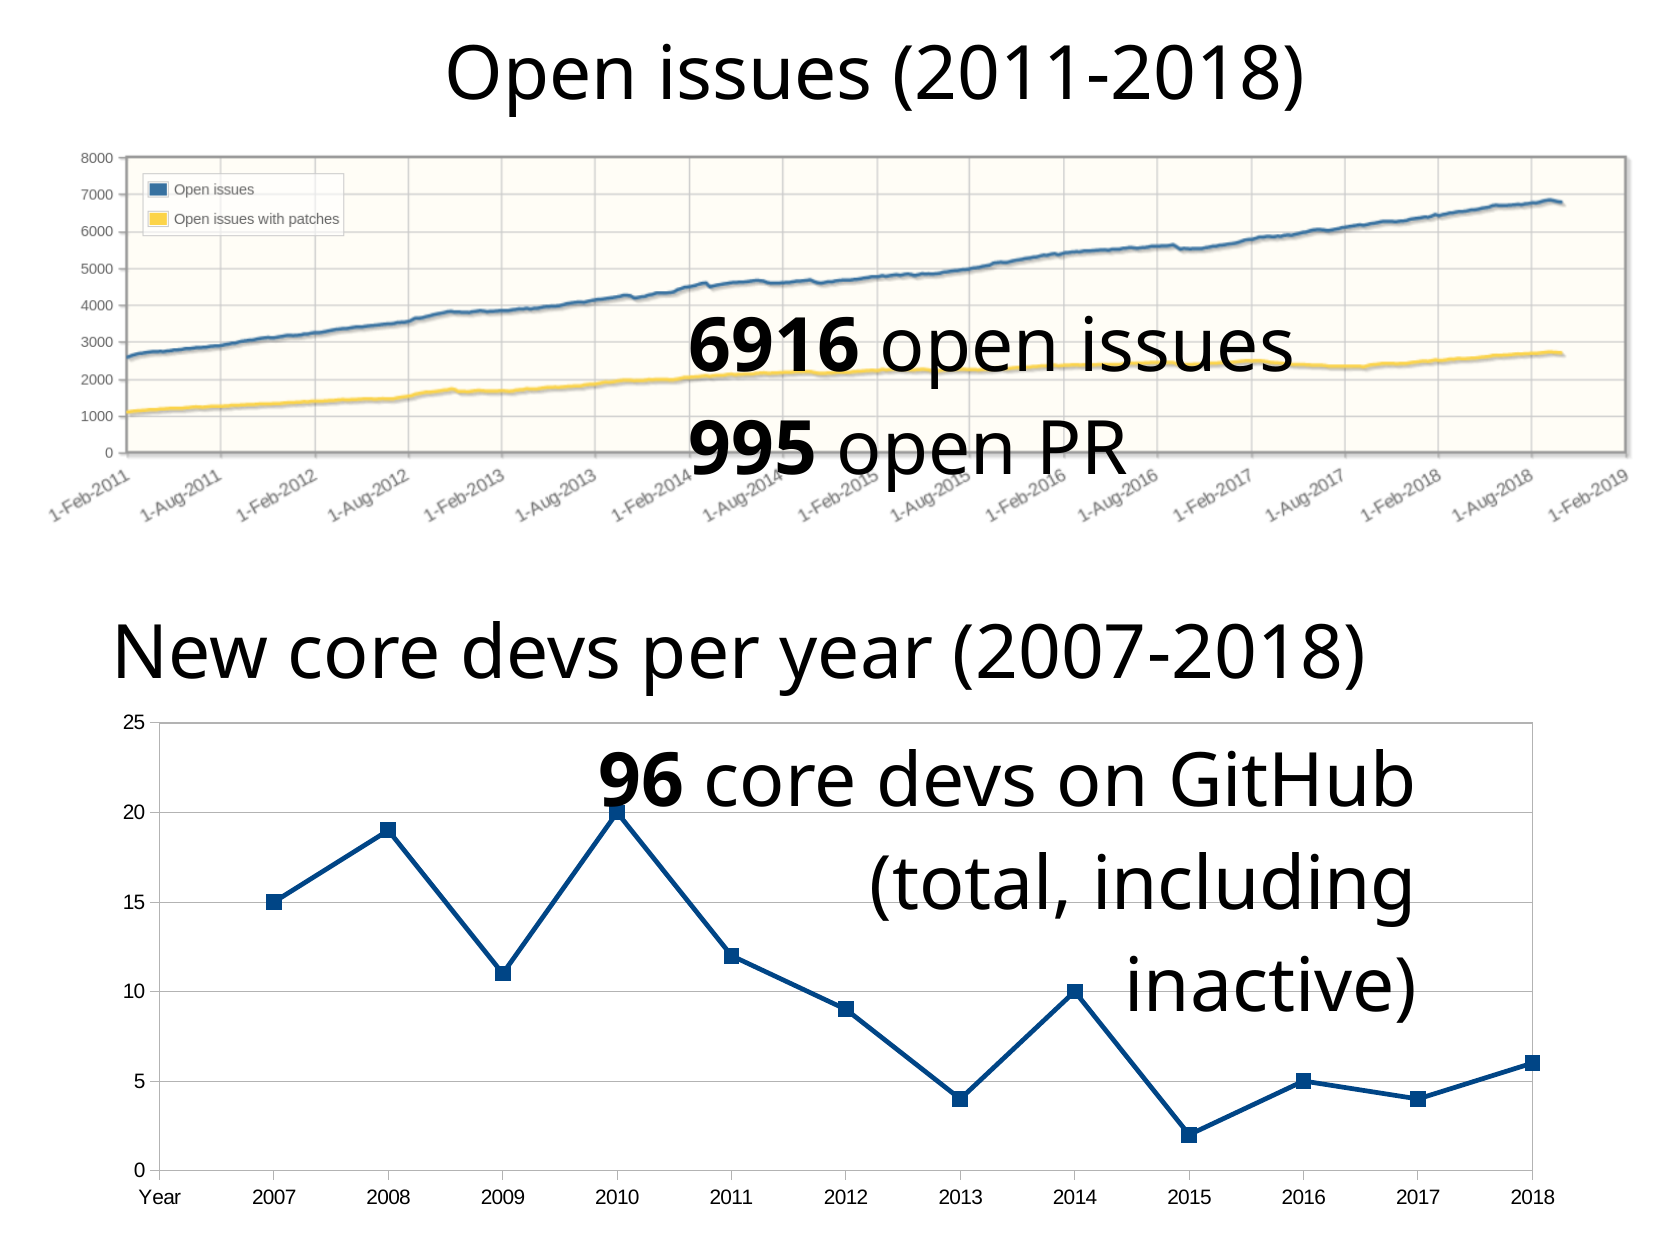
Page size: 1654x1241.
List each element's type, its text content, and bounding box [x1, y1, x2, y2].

text_box Open issues (2011-2018) [429, 11, 1429, 111]
text_box 96 core devs on GitHub (total, including inactive) [583, 719, 1544, 985]
chart [93, 700, 1585, 1220]
text_box 6916 open issues 995 open PR [673, 284, 1584, 467]
text_box New core devs per year (2007-2018) [97, 590, 1598, 690]
picture [30, 99, 1648, 536]
